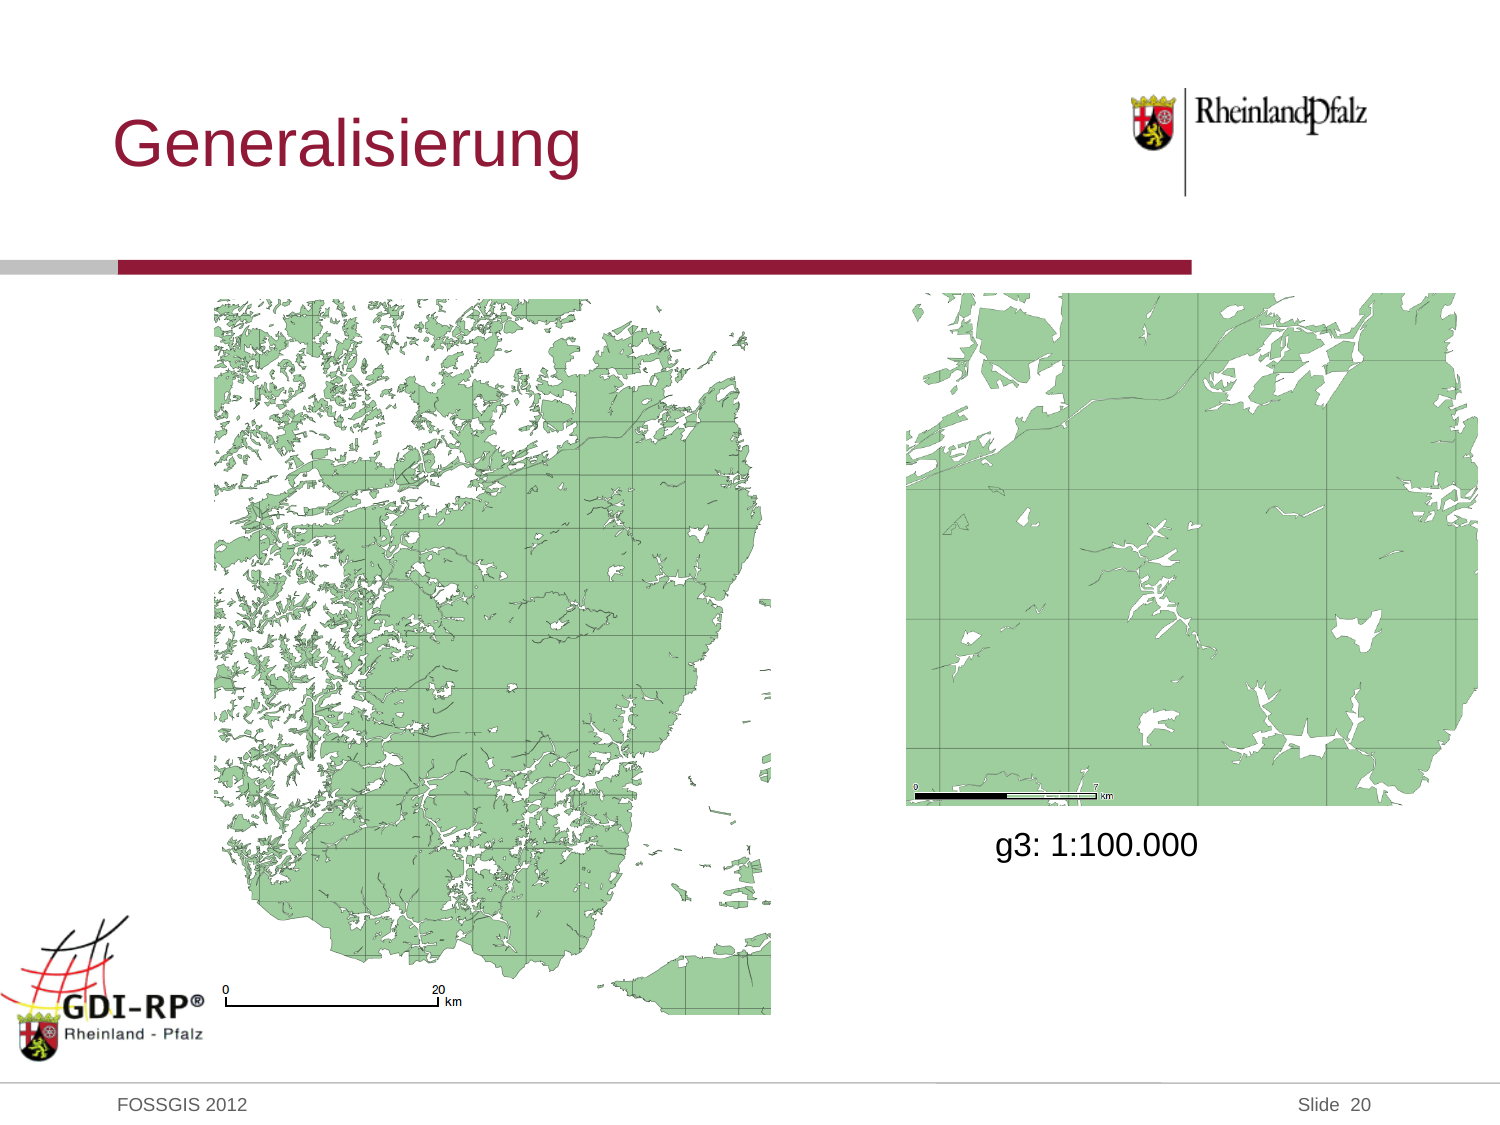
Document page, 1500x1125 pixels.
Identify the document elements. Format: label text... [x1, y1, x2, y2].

picture [906, 293, 1478, 806]
picture [0, 915, 207, 1063]
picture [214, 299, 771, 1015]
title Generalisierung [112, 63, 1071, 224]
picture [1131, 88, 1447, 198]
text_box g3: 1:100.000 [980, 815, 1401, 871]
